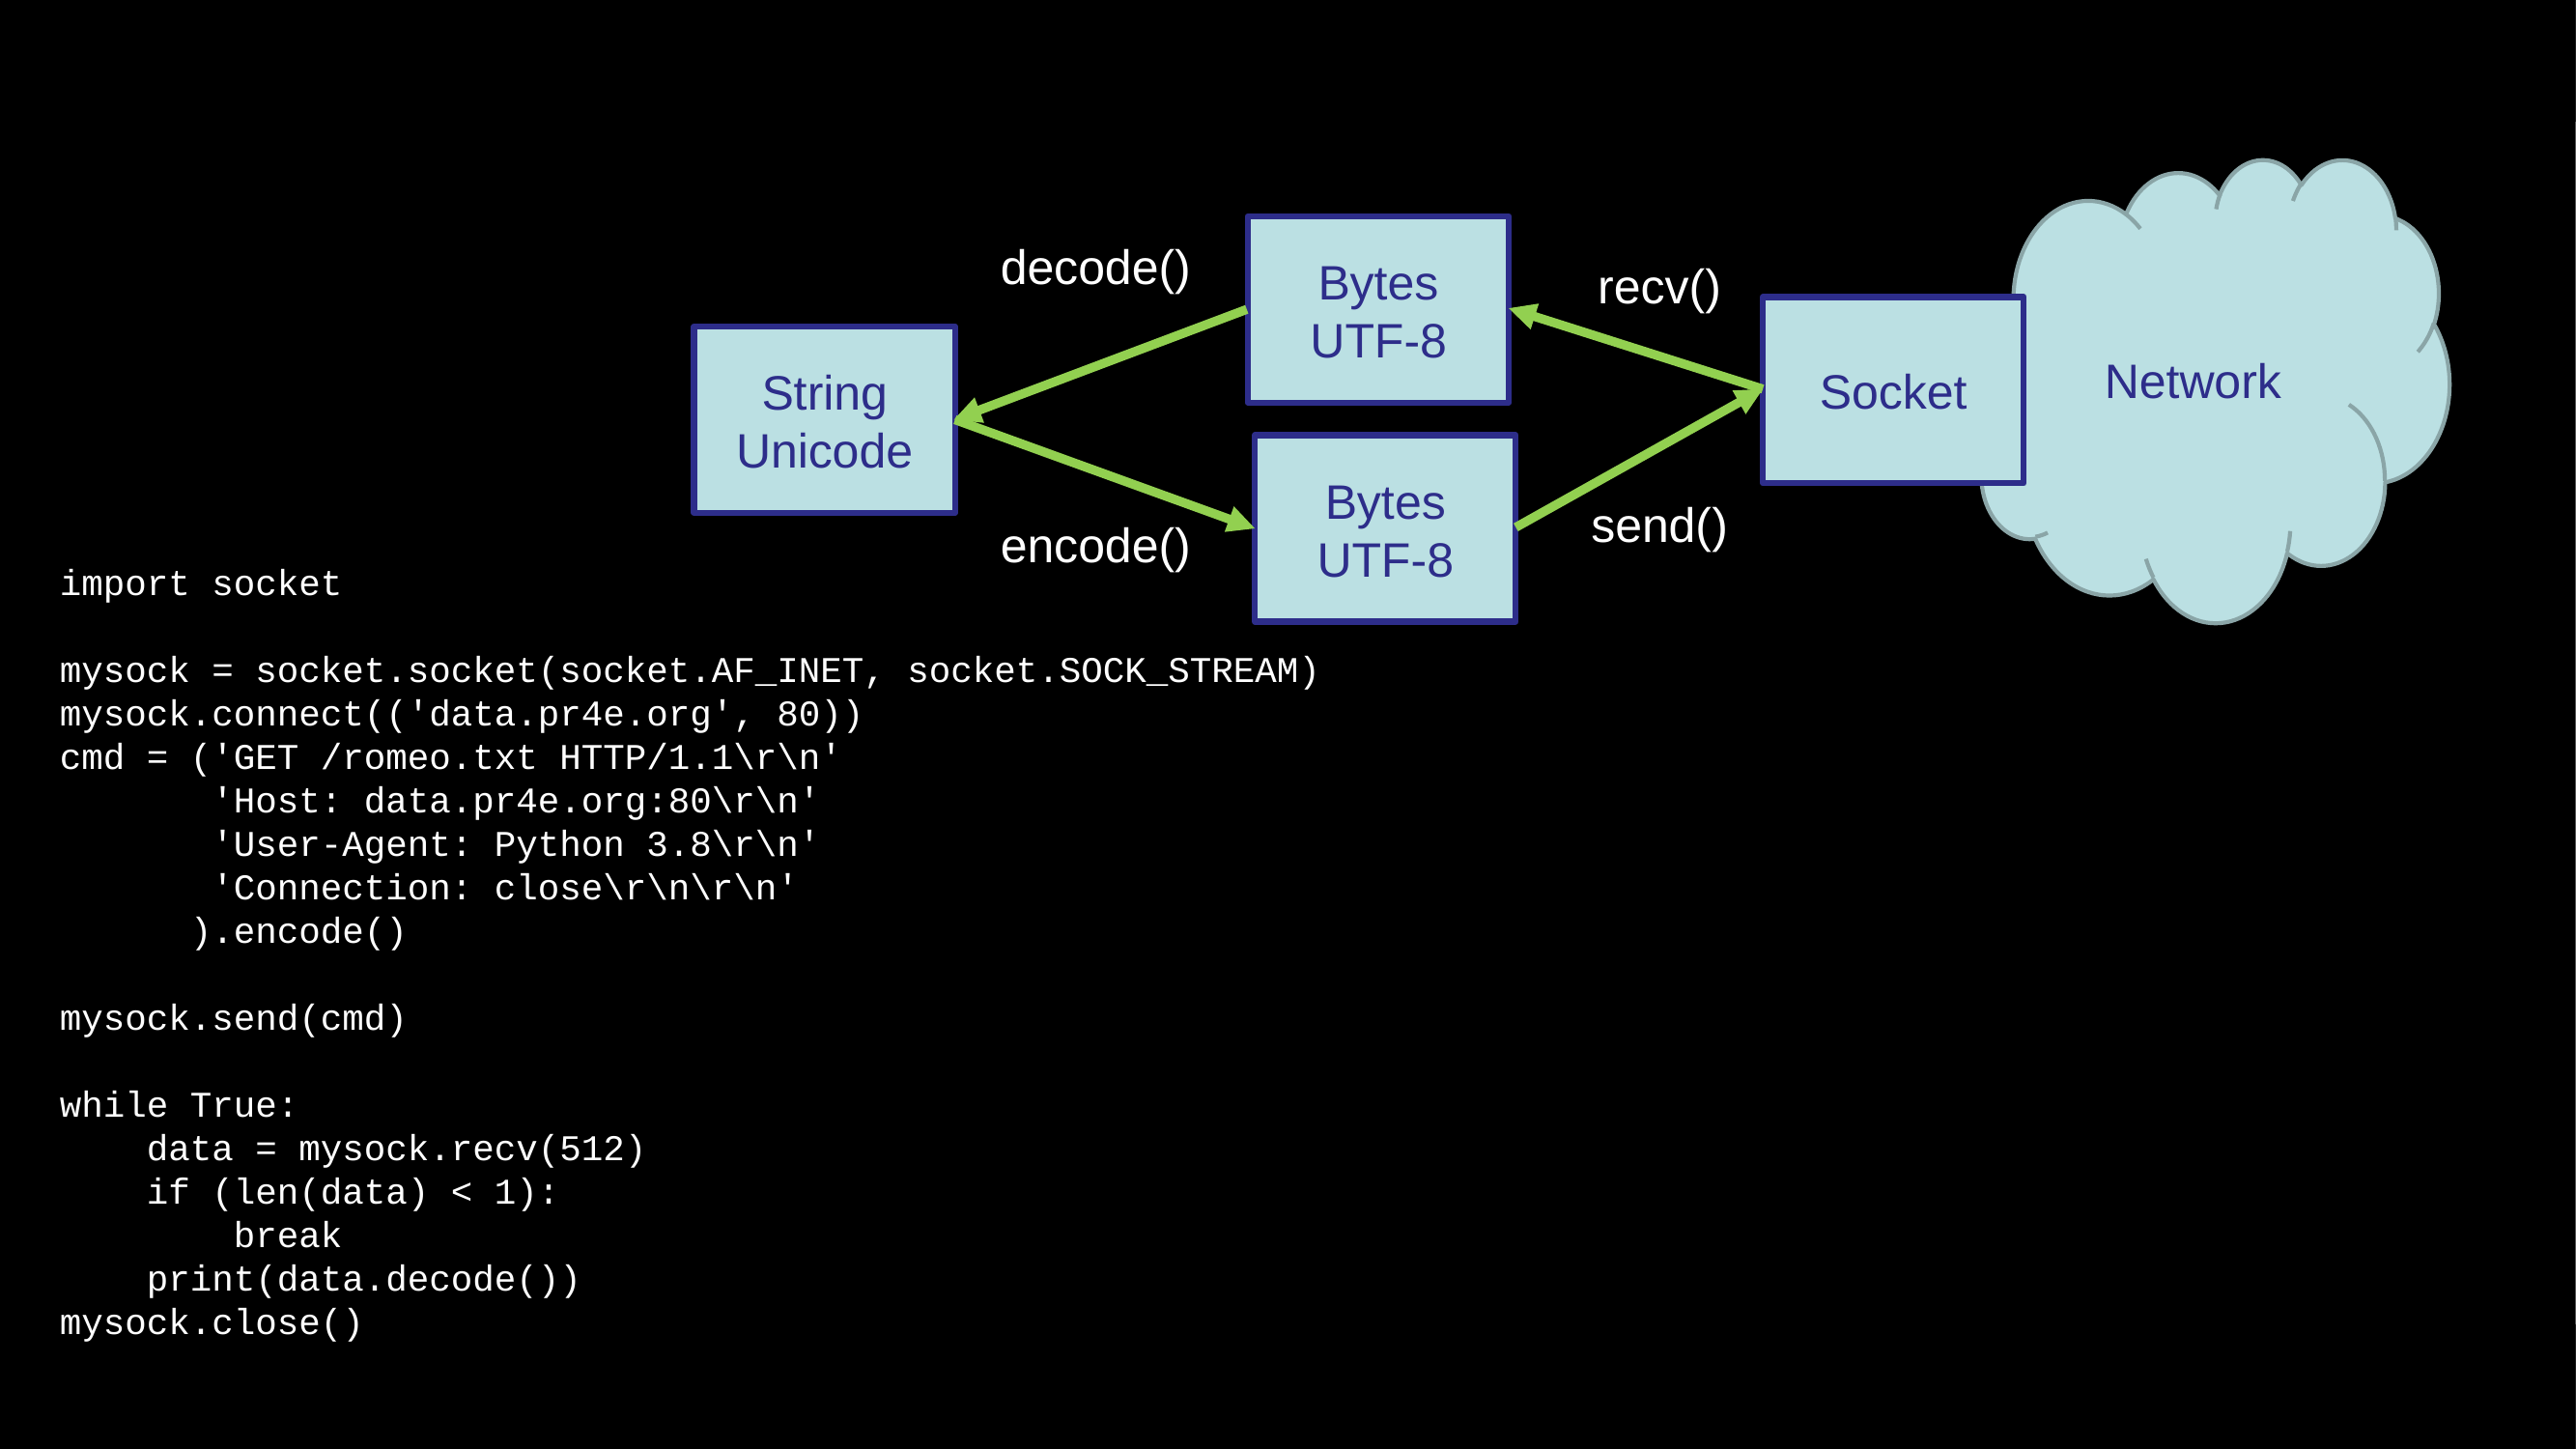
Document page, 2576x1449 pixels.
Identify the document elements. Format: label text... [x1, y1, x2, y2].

text_box encode() [1085, 539, 1098, 552]
text_box recv() [1583, 248, 1737, 322]
text_box encode() [1111, 539, 1123, 552]
text_box String Unicode [694, 326, 955, 513]
text_box send() [1576, 487, 1742, 552]
text_box decode() [986, 229, 1206, 301]
text_box Socket [1763, 297, 2024, 484]
text_box Bytes UTF-8 [1248, 215, 1510, 403]
text_box import socket mysock = socket.socket(socket.AF_INET, socket.SOCK_STREAM) mysock.connect(('data.pr4e.org', 80)) cmd = ('GET /romeo.txt HTTP/1.1\r\n' 'Host: data.pr4e.org:80\r\n' 'User-Agent: Python 3.8\r\n' 'Connection: close\r\n\r\n' ).encode() mysock.send(cmd) while True: data = mysock.recv(512) if (len(data) < 1): break print(data.decode()) mysock.close() [45, 552, 1849, 1349]
text_box encode() [986, 507, 1206, 552]
text_box Network [1981, 159, 2450, 624]
text_box Bytes UTF-8 [1255, 435, 1516, 552]
